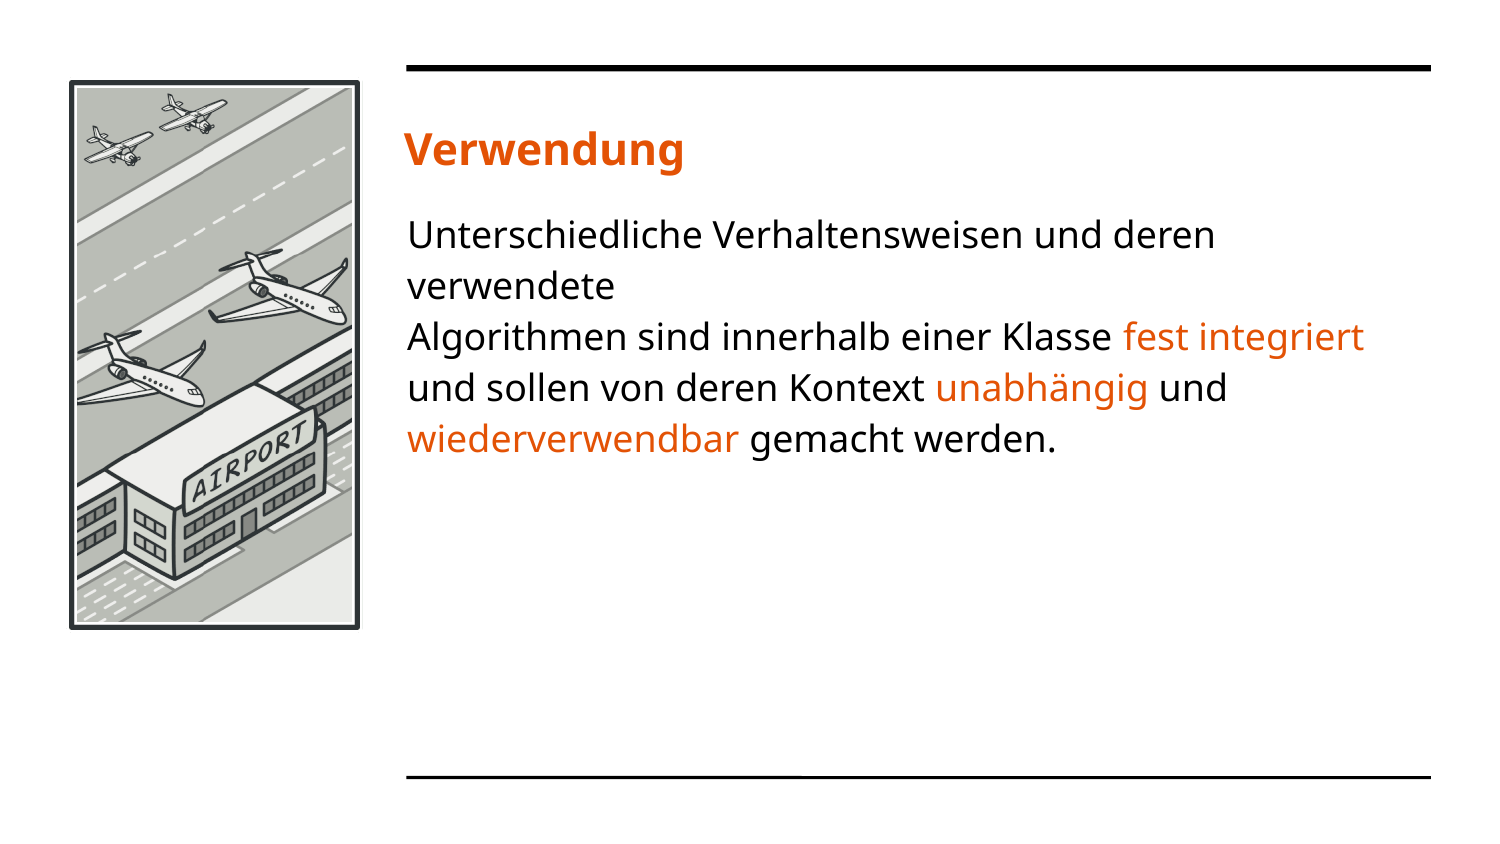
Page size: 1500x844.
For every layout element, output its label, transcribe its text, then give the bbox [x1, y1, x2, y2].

picture [65, 74, 363, 758]
title Verwendung [389, 103, 1428, 194]
subtitle Unterschiedliche Verhaltensweisen und deren verwendete Algorithmen sind innerhalb einer Klasse fest integriert und sollen von deren Kontext unabhängig und wiederverwendbar gemacht werden. [392, 193, 1431, 735]
